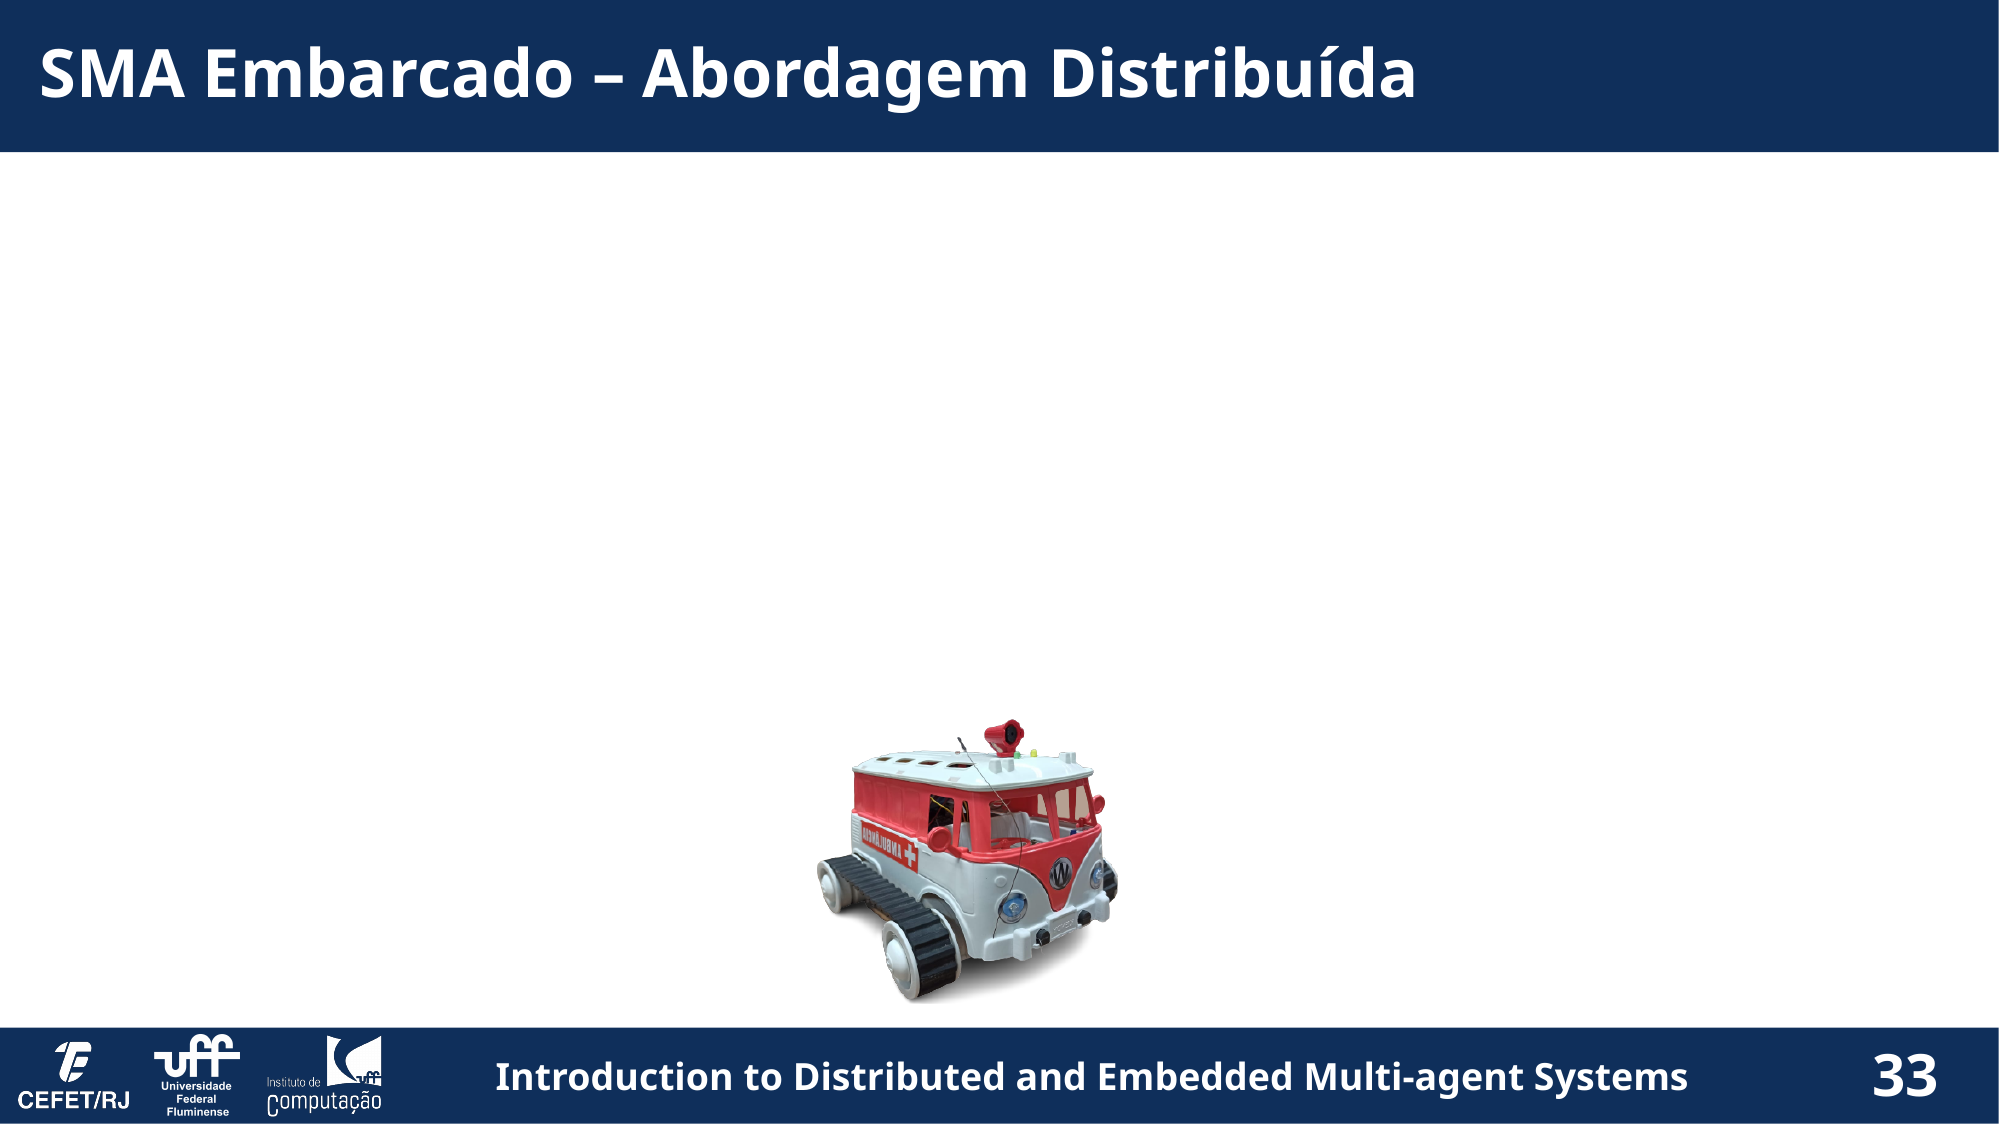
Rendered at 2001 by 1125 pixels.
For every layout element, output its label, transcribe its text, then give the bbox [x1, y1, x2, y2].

picture [265, 1033, 383, 1117]
picture [812, 717, 1123, 1004]
picture [18, 1021, 129, 1125]
text_box SMA Embarcado – Abordagem Distribuída [25, 23, 1999, 119]
picture [153, 1033, 241, 1121]
